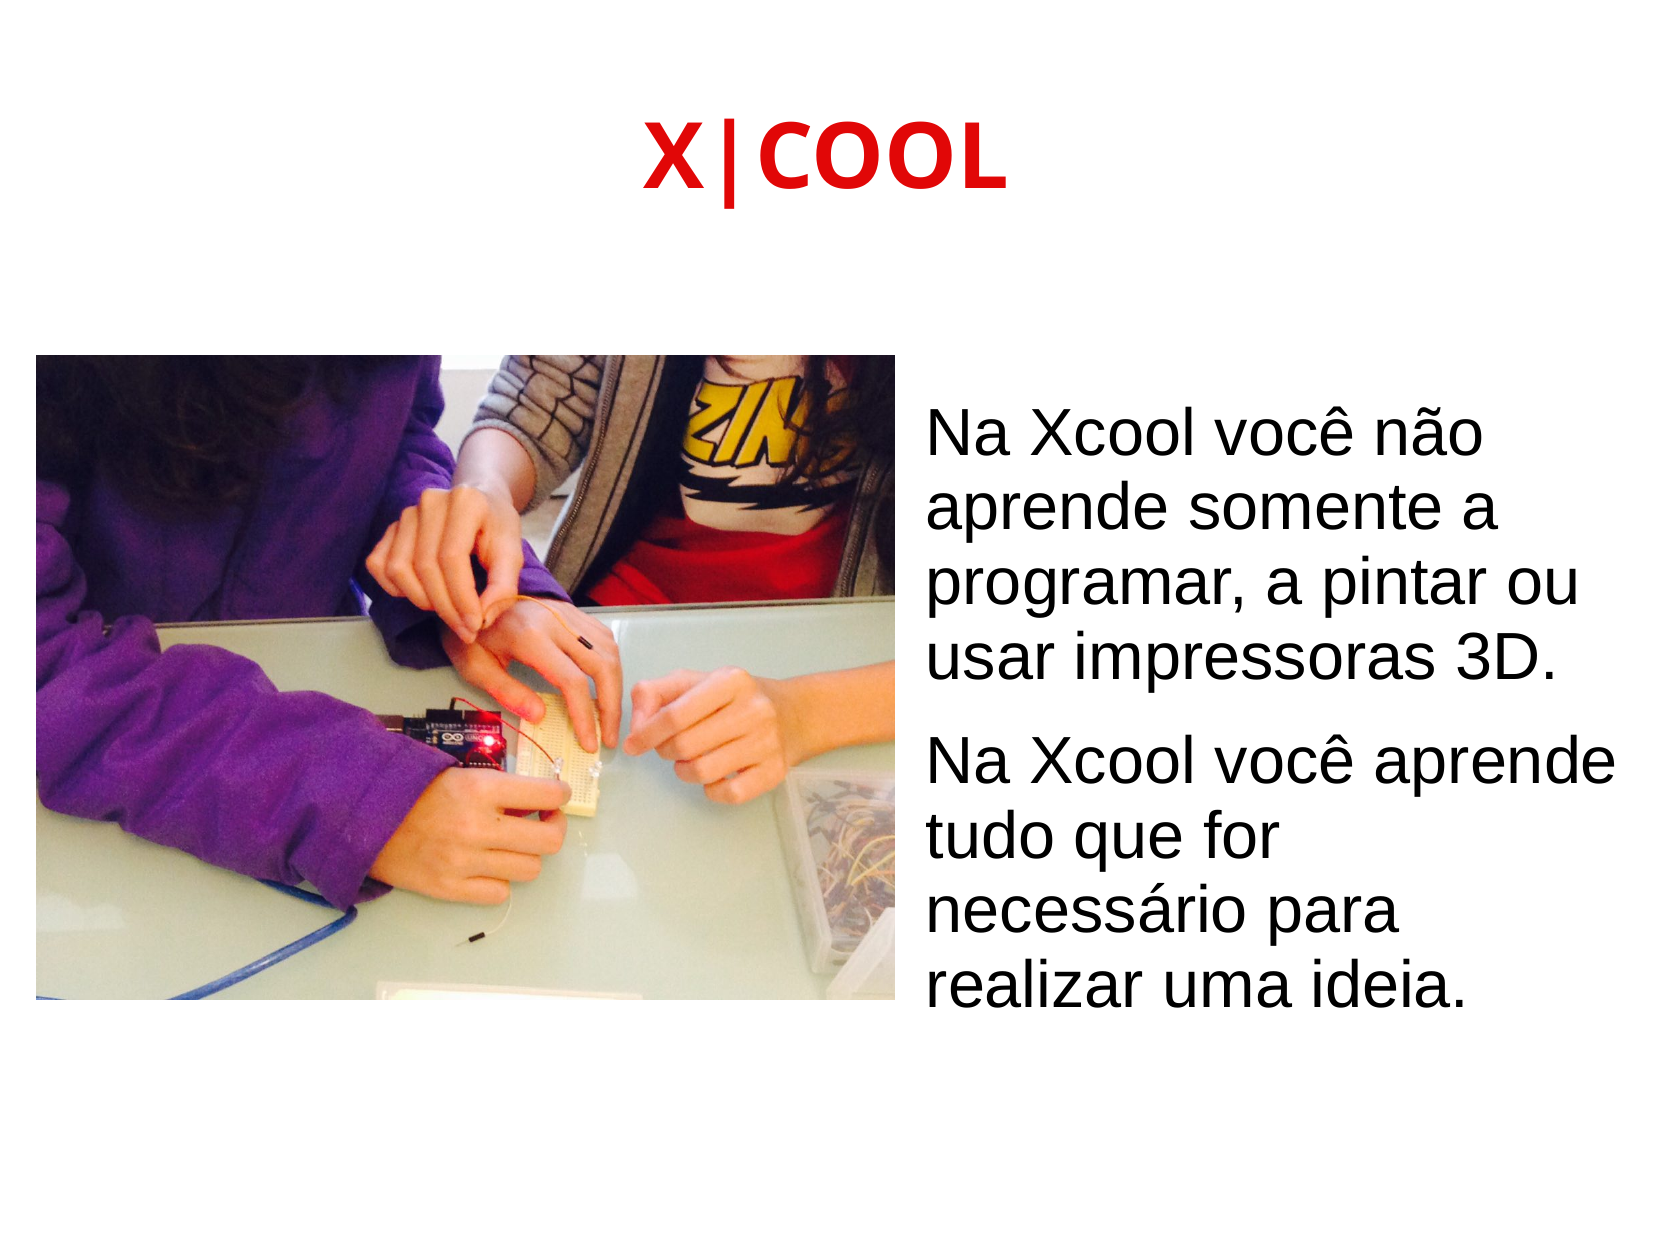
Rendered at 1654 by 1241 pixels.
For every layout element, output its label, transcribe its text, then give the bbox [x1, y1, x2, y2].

list Na Xcool você não aprende somente a programar, a pintar ou usar impressoras 3D. Na Xcool você aprende tudo que for necessário para realizar uma ideia. [855, 290, 1620, 1109]
title X|COOL [82, 49, 1571, 257]
picture [36, 355, 895, 1000]
